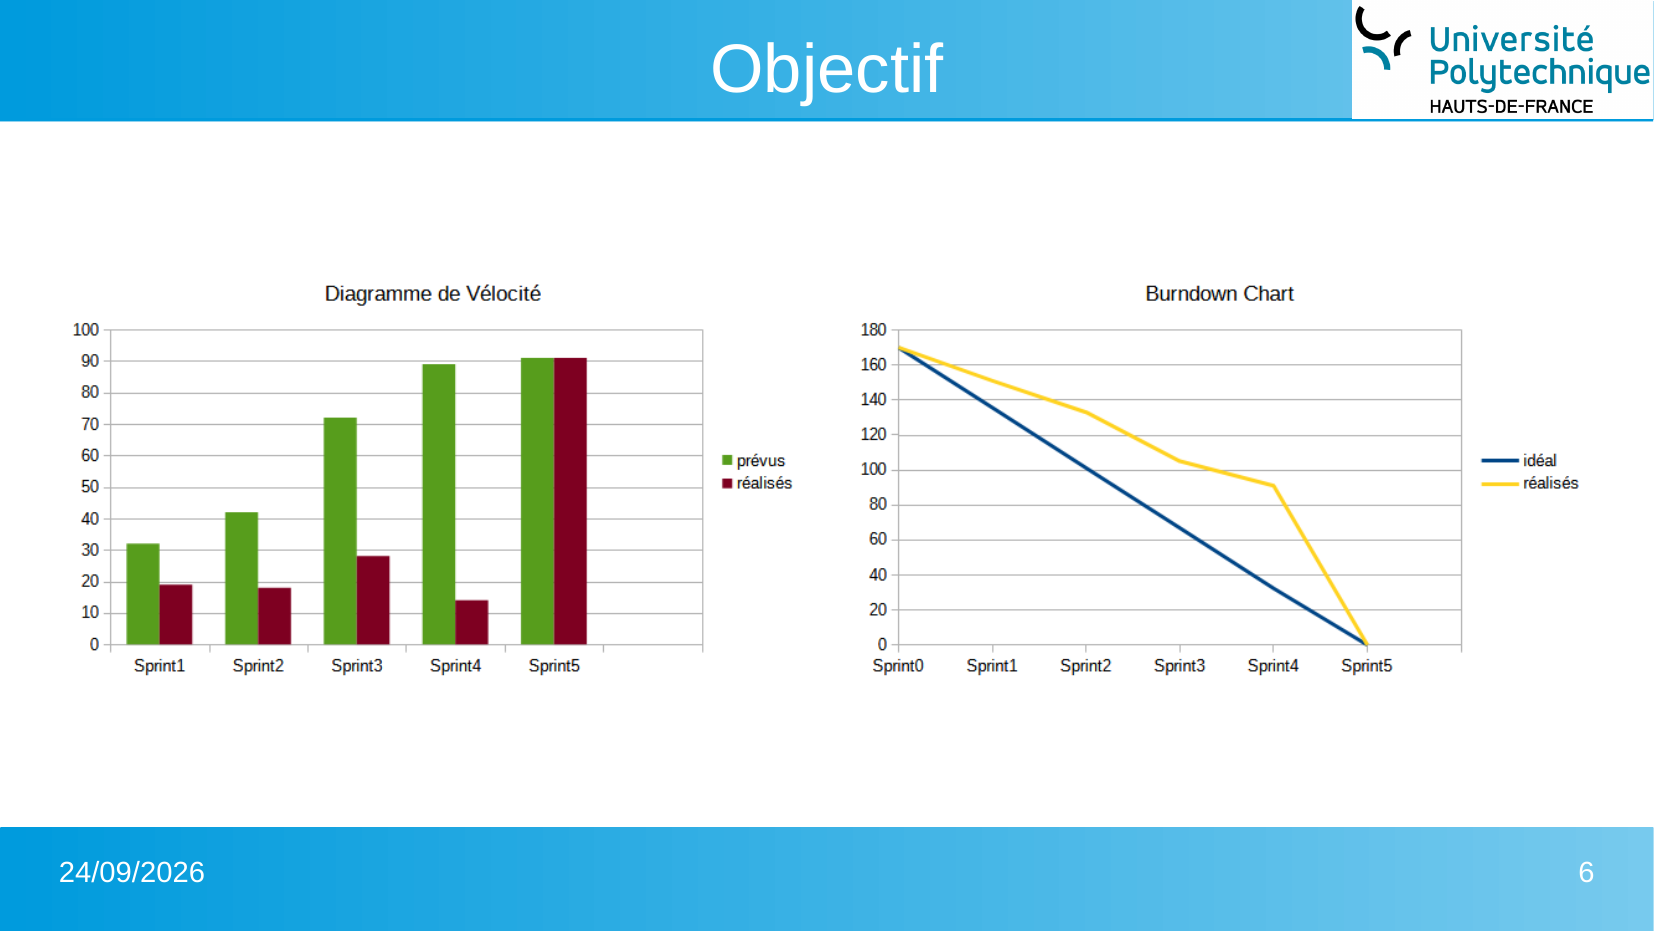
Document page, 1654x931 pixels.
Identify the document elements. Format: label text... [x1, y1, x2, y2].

picture [846, 261, 1595, 684]
picture [1352, 0, 1654, 118]
title Objectif [59, 29, 1352, 108]
picture [58, 261, 809, 684]
